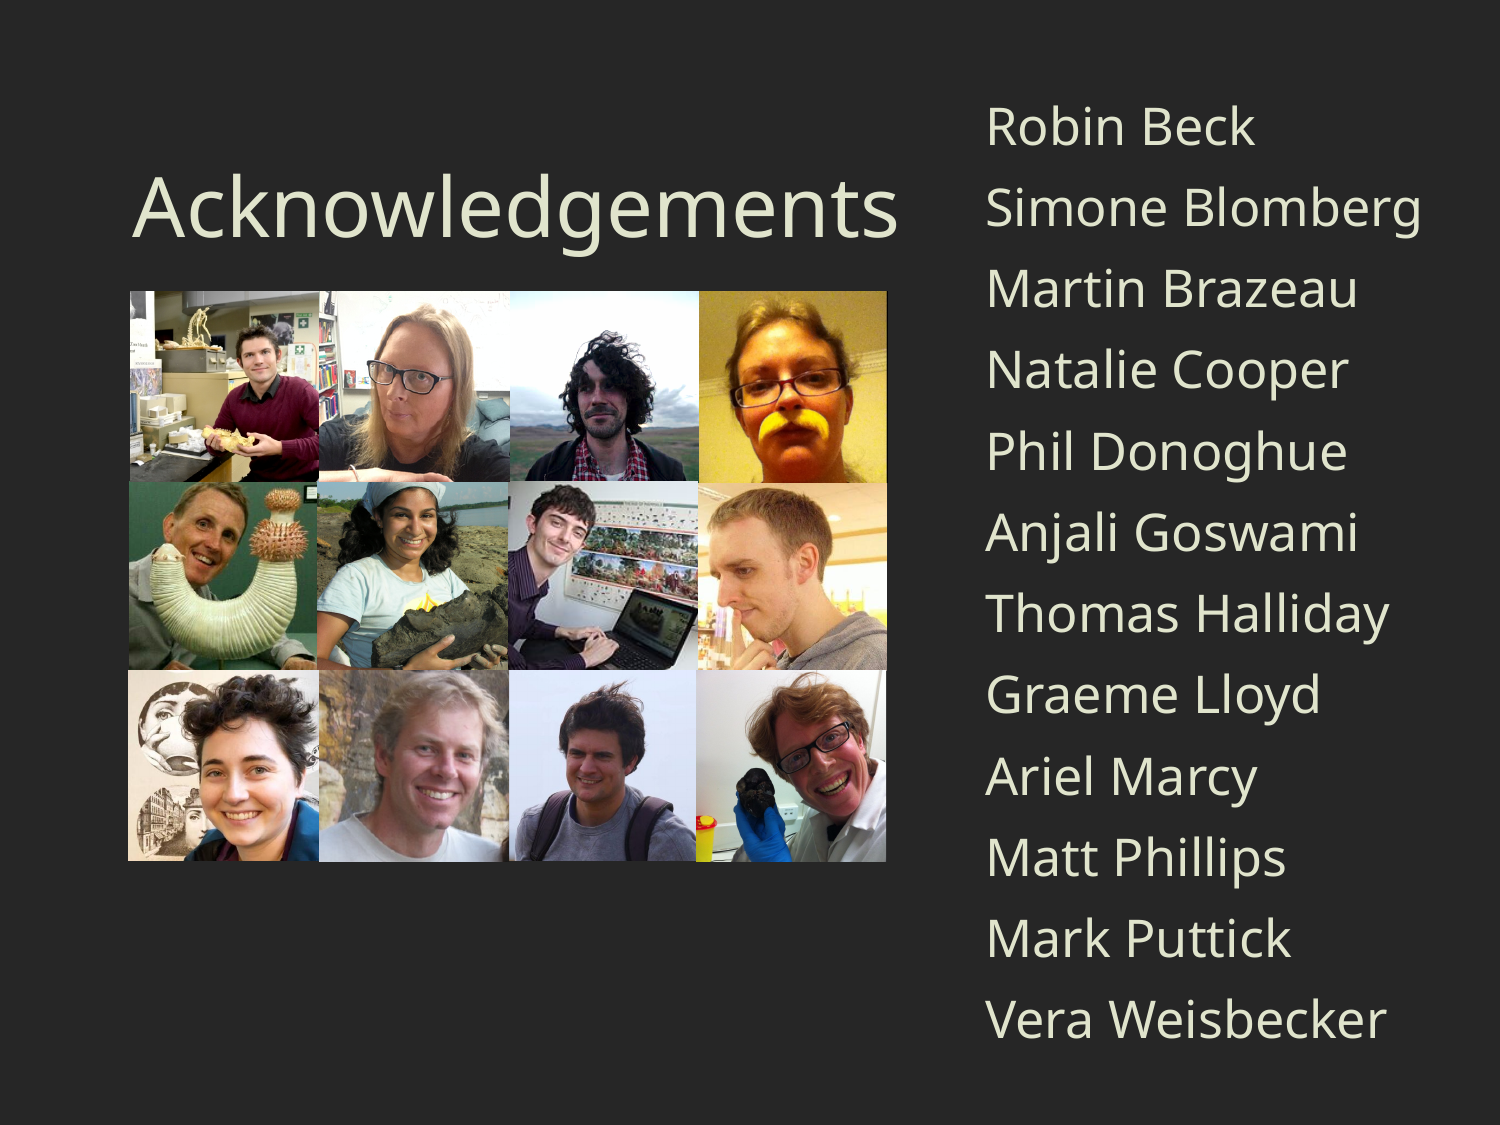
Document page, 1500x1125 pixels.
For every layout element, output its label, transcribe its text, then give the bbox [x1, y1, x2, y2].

text_box Robin Beck Simone Blomberg Martin Brazeau Natalie Cooper Phil Donoghue Anjali Goswami Thomas Halliday Graeme Lloyd Ariel Marcy Matt Phillips Mark Puttick Vera Weisbecker [970, 66, 1439, 1057]
text_box Acknowledgements [67, 84, 967, 326]
picture [128, 291, 888, 862]
